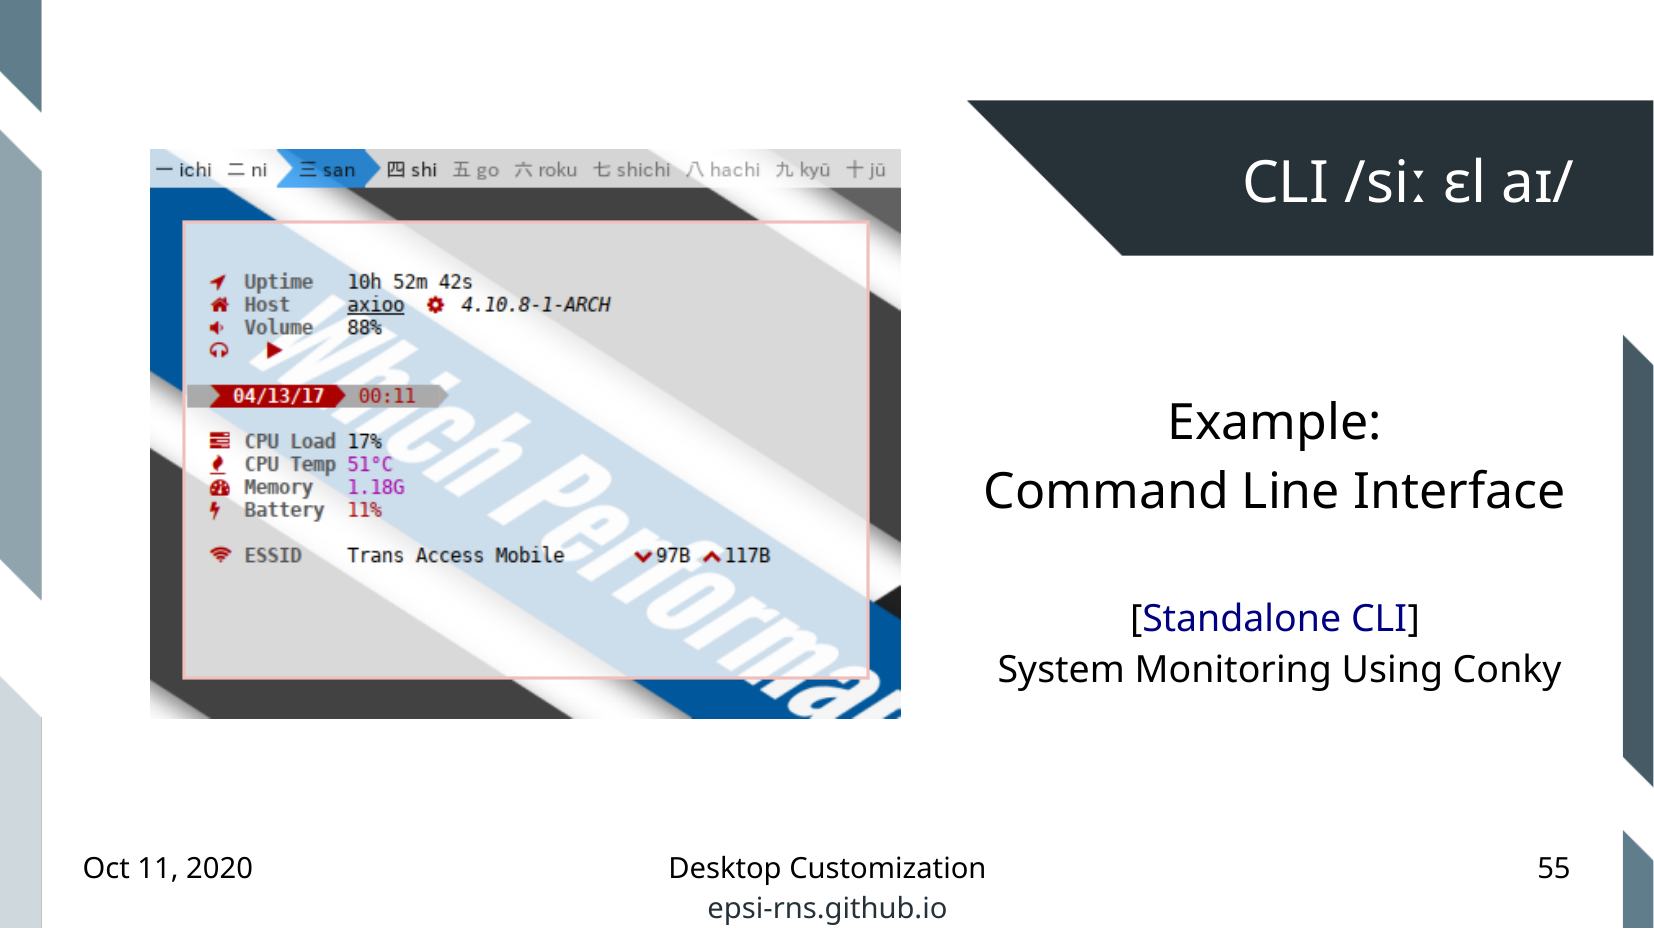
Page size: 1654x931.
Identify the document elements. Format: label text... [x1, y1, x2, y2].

title CLI /siː ɛl aɪ/ [1050, 105, 1576, 256]
picture [0, 0, 1654, 928]
subtitle Example: Command Line Interface [Standalone CLI] System Monitoring Using Conky [975, 270, 1576, 810]
